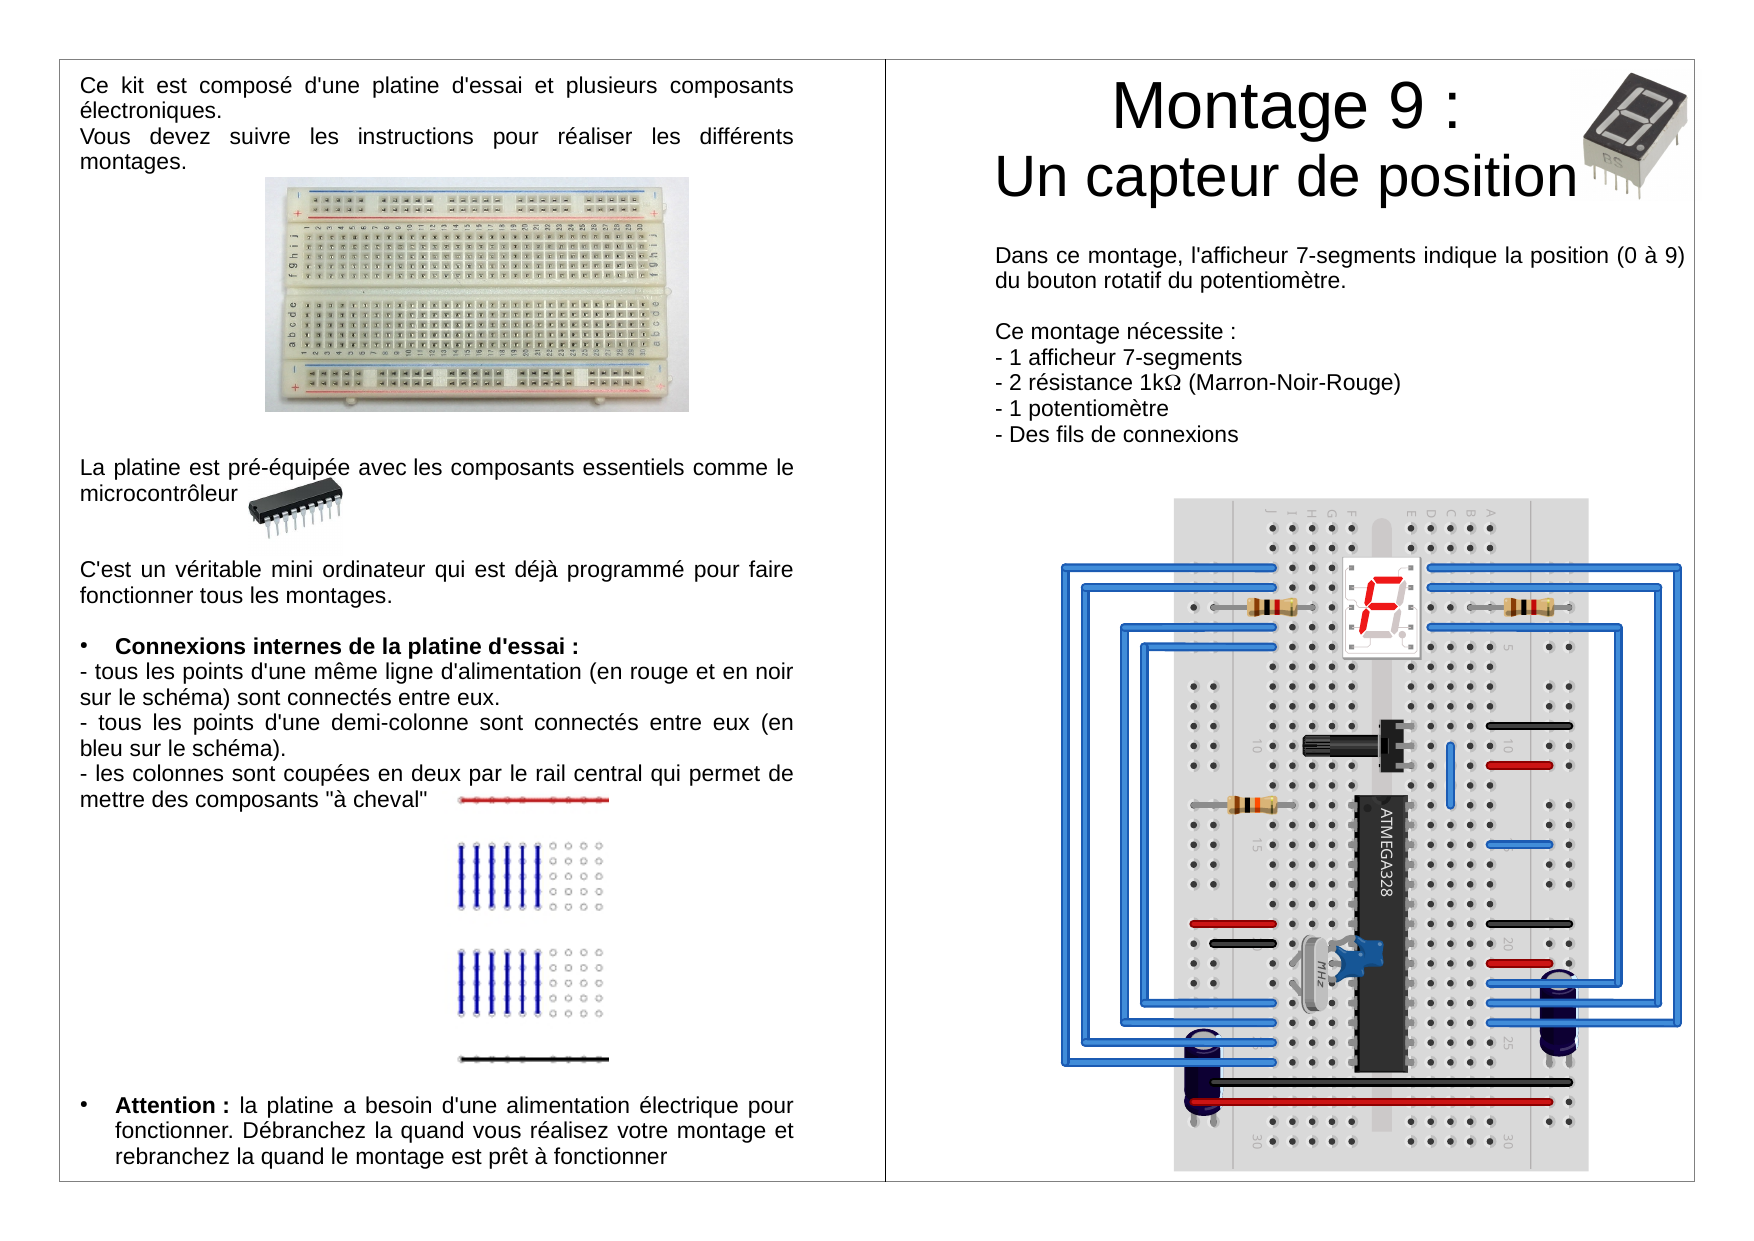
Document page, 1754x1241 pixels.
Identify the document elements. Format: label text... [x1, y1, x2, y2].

picture [1648, 69, 1694, 201]
text_box Ce kit est composé d'une platine d'essai et plusieurs composants électroniques. Vous devez suivre les instructions pour réaliser les différents montages. La platine est pré-équipée avec les composants essentiels comme le microcontrôleur C'est un véritable mini ordinateur qui est déjà programmé pour faire fonctionner tous les montages. Connexions internes de la platine d'essai : - tous les points d'une même ligne d'alimentation (en rouge et en noir sur le schéma) sont connectés entre eux. - tous les points d'une demi-colonne sont connectés entre eux (en bleu sur le schéma). - les colonnes sont coupées en deux par le rail central qui permet de mettre des composants "à cheval" Attention : la platine a besoin d'une alimentation électrique pour fonctionner. Débranchez la quand vous réalisez votre montage et rebranchez la quand le montage est prêt à fonctionner [64, 64, 810, 1177]
picture [1695, 69, 1702, 201]
picture [1056, 498, 1687, 1217]
picture [442, 791, 609, 1069]
picture [265, 177, 689, 412]
text_box Dans ce montage, l'afficheur 7-segments indique la position (0 à 9) du bouton rotatif du potentiomètre. Ce montage nécessite : - 1 afficheur 7-segments - 2 résistance 1kW (Marron-Noir-Rouge) - 1 potentiomètre - Des fils de connexions [980, 235, 1701, 459]
title Montage 9 : Un capteur de position [926, 44, 1648, 233]
